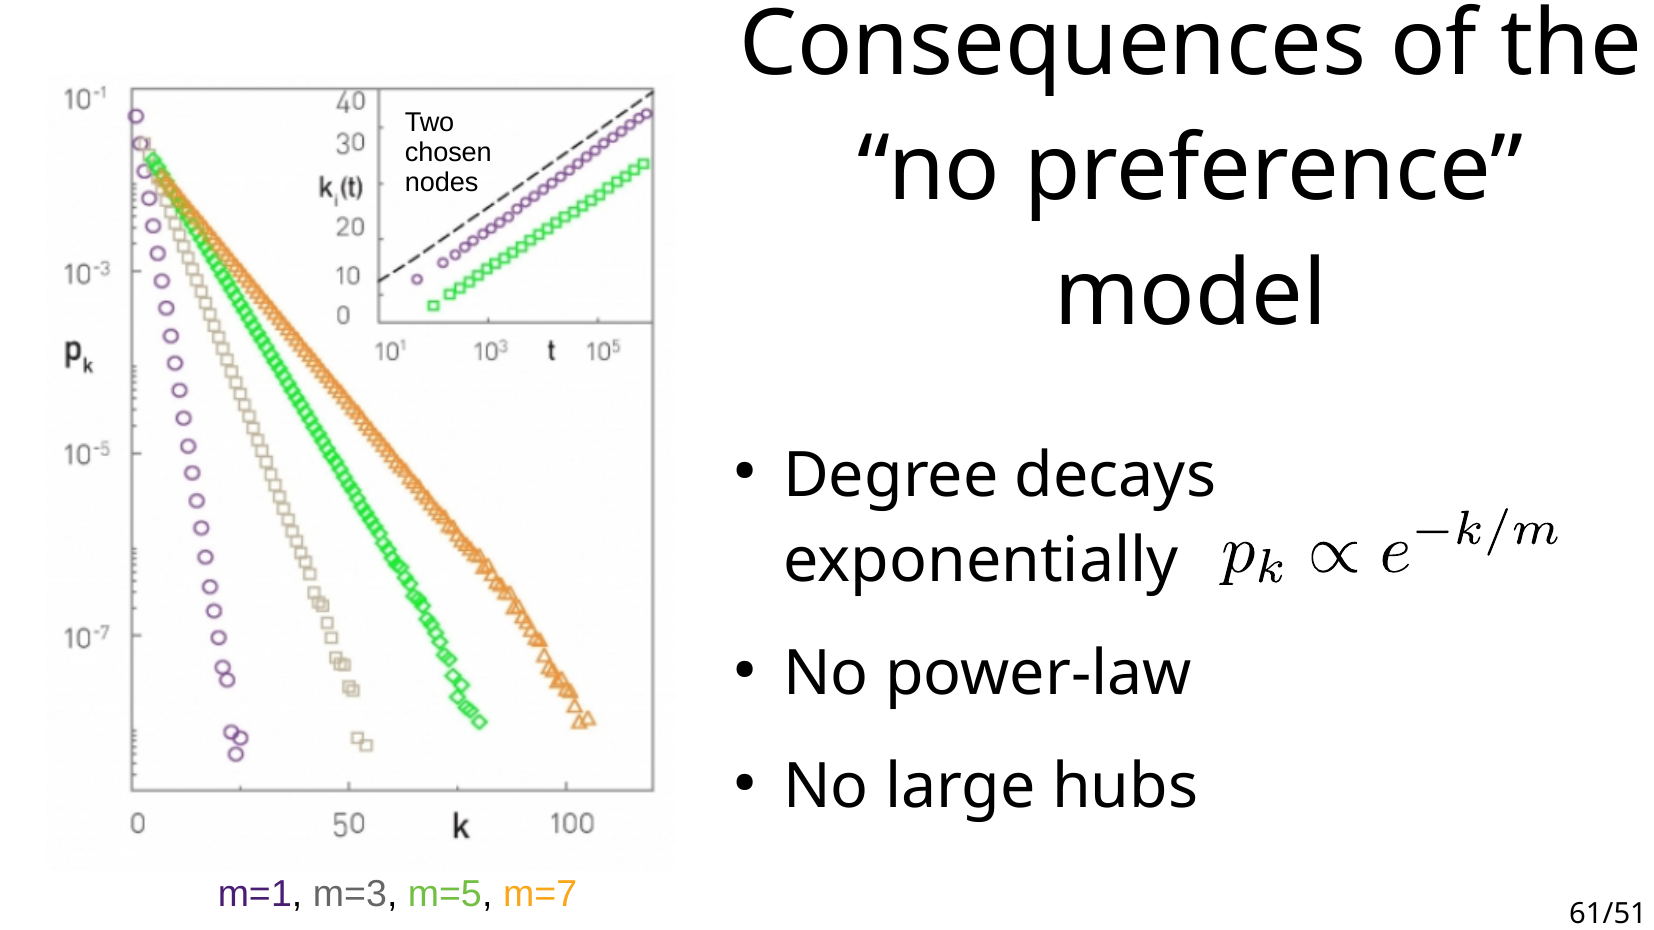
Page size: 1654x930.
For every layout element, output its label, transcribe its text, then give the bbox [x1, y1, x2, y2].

title Consequences of the “no preference” model [735, 9, 1648, 318]
text_box Two chosen nodes [390, 99, 541, 205]
picture [46, 74, 676, 874]
list Degree decays exponentially No power-law No large hubs [716, 428, 1583, 829]
text_box m=1, m=3, m=5, m=7 [135, 864, 661, 922]
text_box [1218, 507, 1561, 586]
